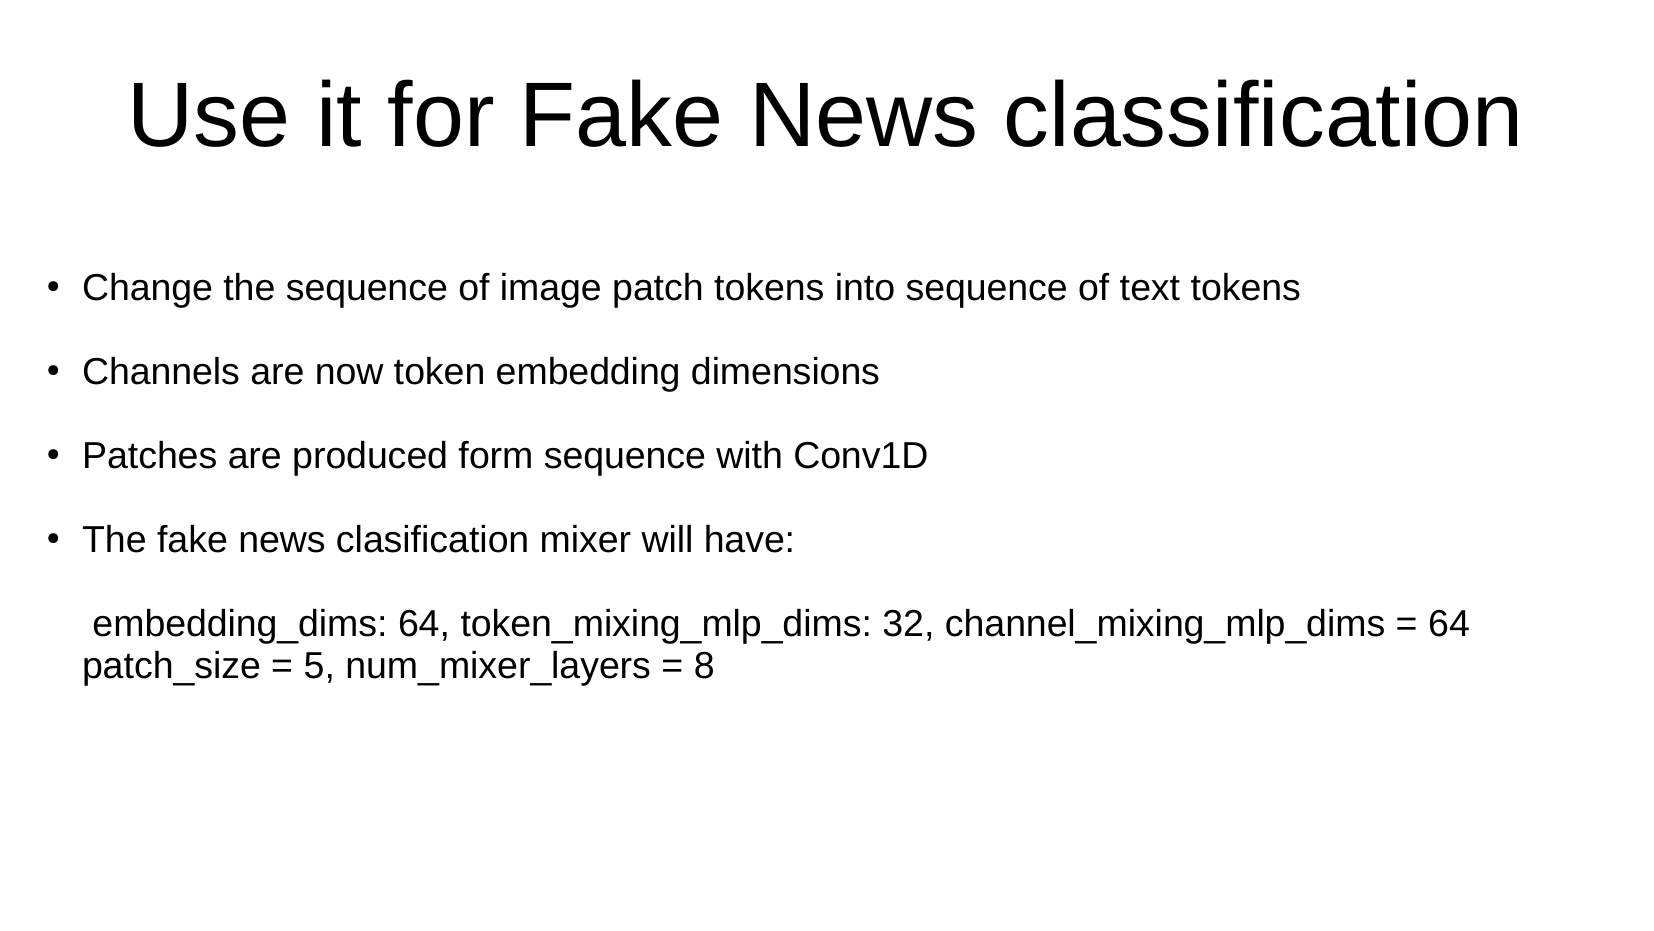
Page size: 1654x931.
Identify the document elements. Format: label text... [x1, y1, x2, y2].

title Use it for Fake News classification [82, 37, 1571, 193]
text_box Change the sequence of image patch tokens into sequence of text tokens Channels are now token embedding dimensions Patches are produced form sequence with Conv1D The fake news clasification mixer will have: embedding_dims: 64, token_mixing_mlp_dims: 32, channel_mixing_mlp_dims = 64 patch_size = 5, num_mixer_layers = 8 [31, 259, 1602, 931]
